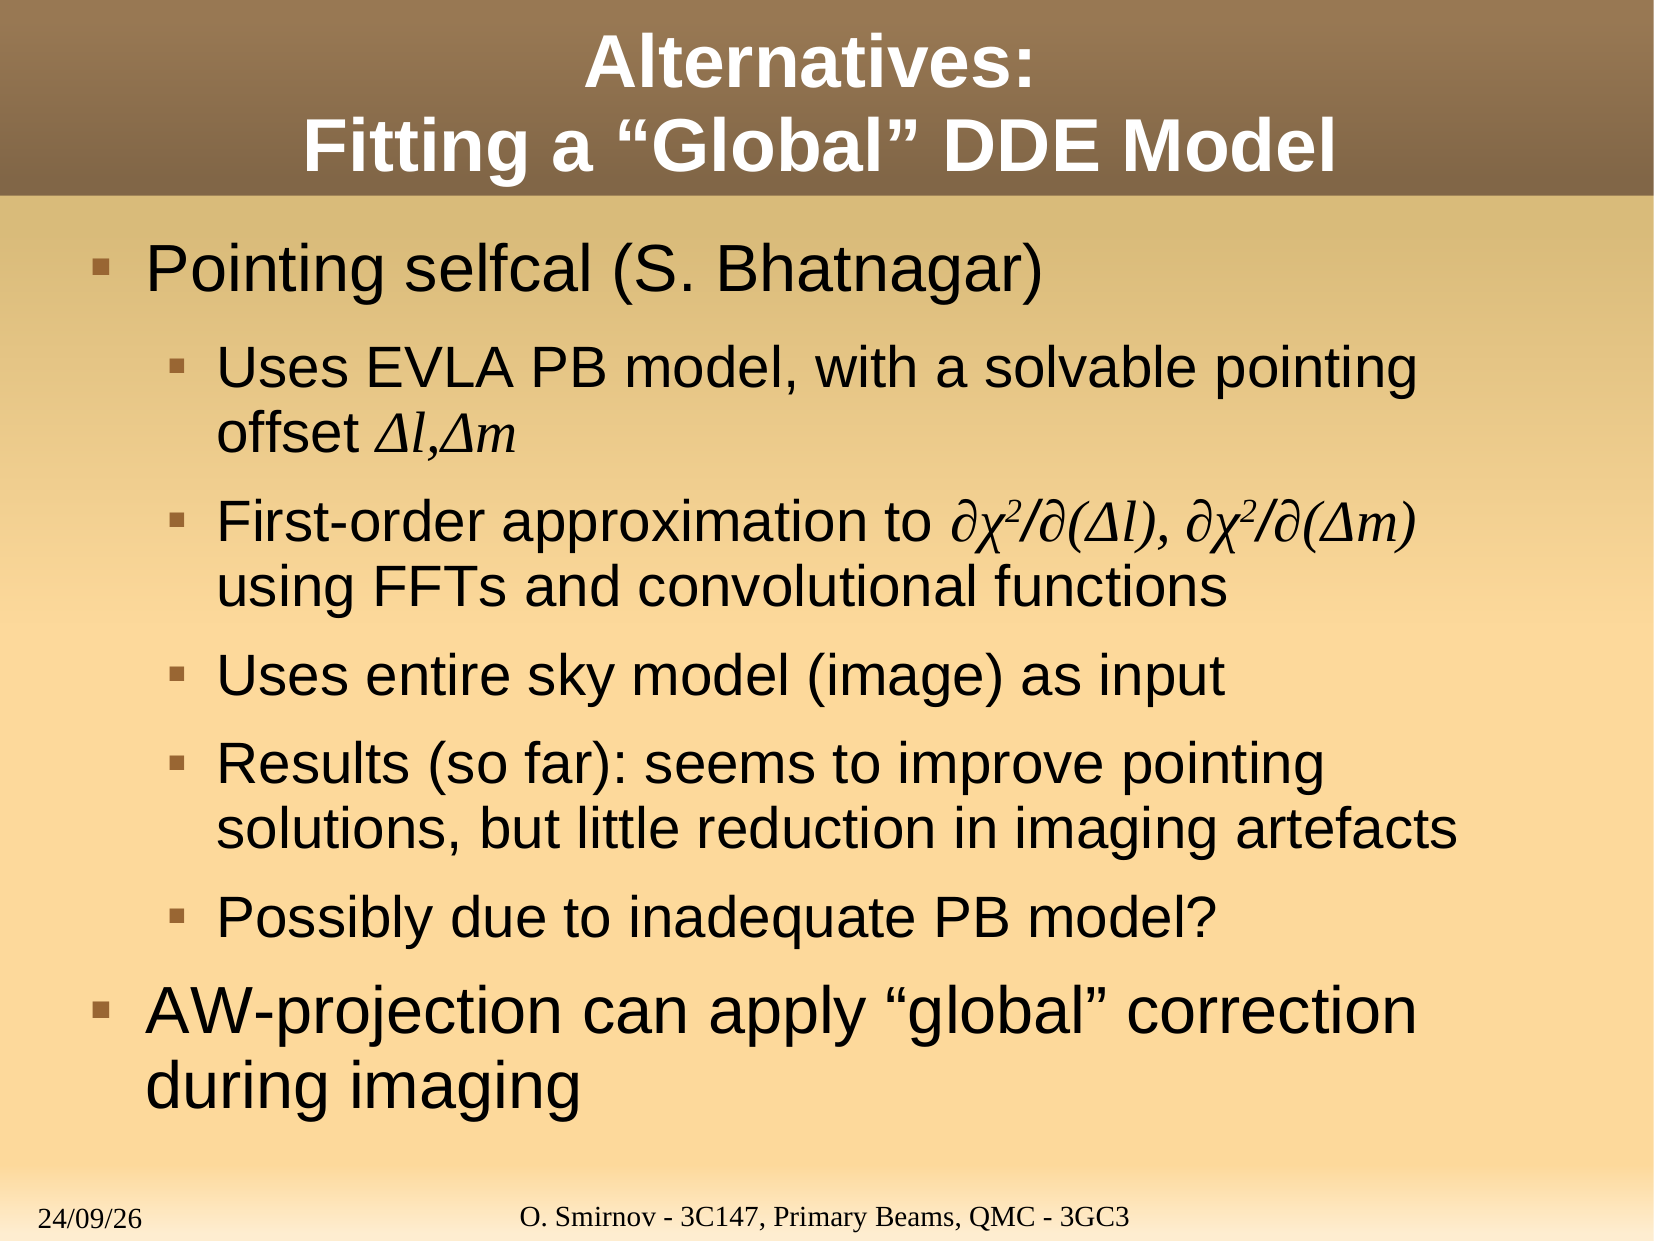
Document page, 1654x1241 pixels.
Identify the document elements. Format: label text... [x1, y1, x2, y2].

title Alternatives: Fitting a “Global” DDE Model [76, 7, 1565, 200]
list Pointing selfcal (S. Bhatnagar) Uses EVLA PB model, with a solvable pointing offset Δl,Δm First-order approximation to ∂χ2/∂(Δl), ∂χ2/∂(Δm) using FFTs and convolutional functions Uses entire sky model (image) as input Results (so far): seems to improve pointing solutions, but little reduction in imaging artefacts Possibly due to inadequate PB model? AW-projection can apply “global” correction during imaging [75, 230, 1564, 1126]
picture [0, 0, 1654, 1241]
